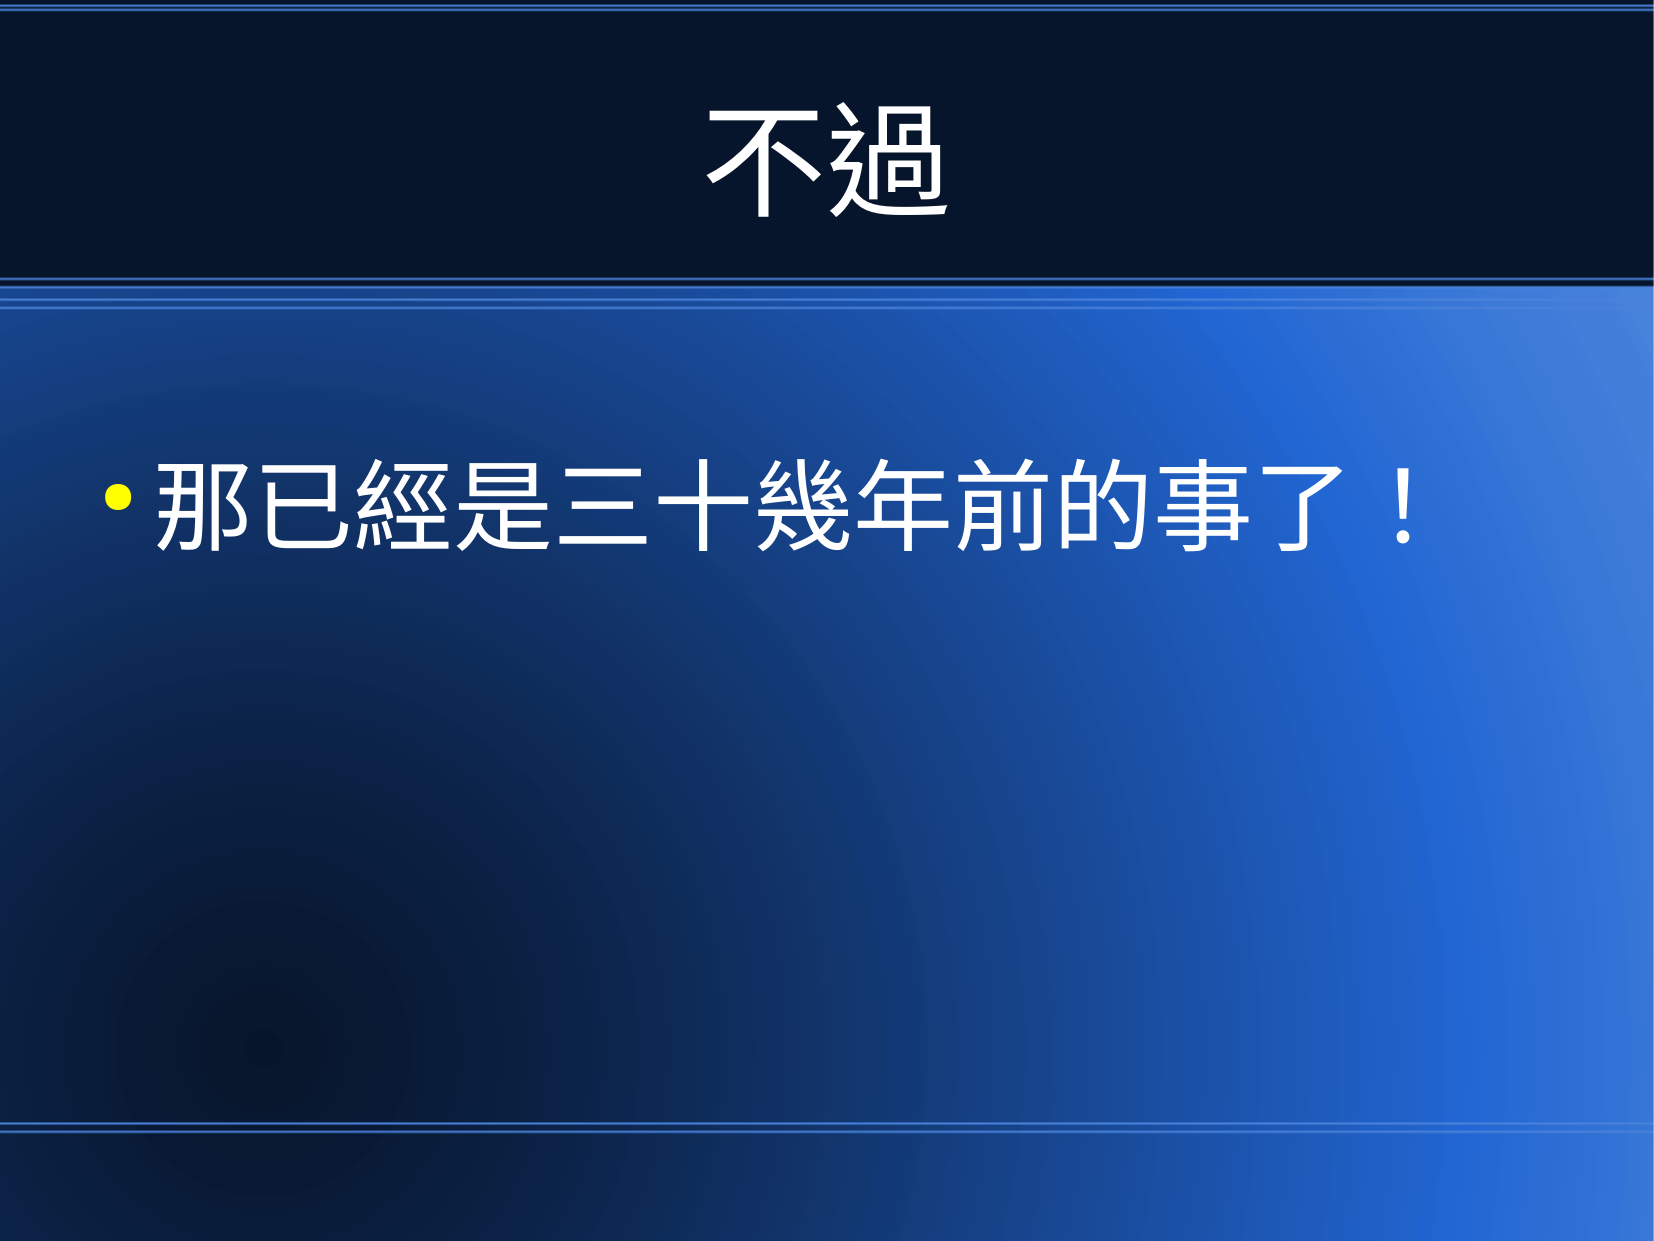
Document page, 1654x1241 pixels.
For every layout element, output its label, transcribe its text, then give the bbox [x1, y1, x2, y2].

title 不過 [82, 49, 1571, 257]
list 那已經是三十幾年前的事了！ [82, 355, 1571, 1241]
picture [0, 0, 1654, 1241]
